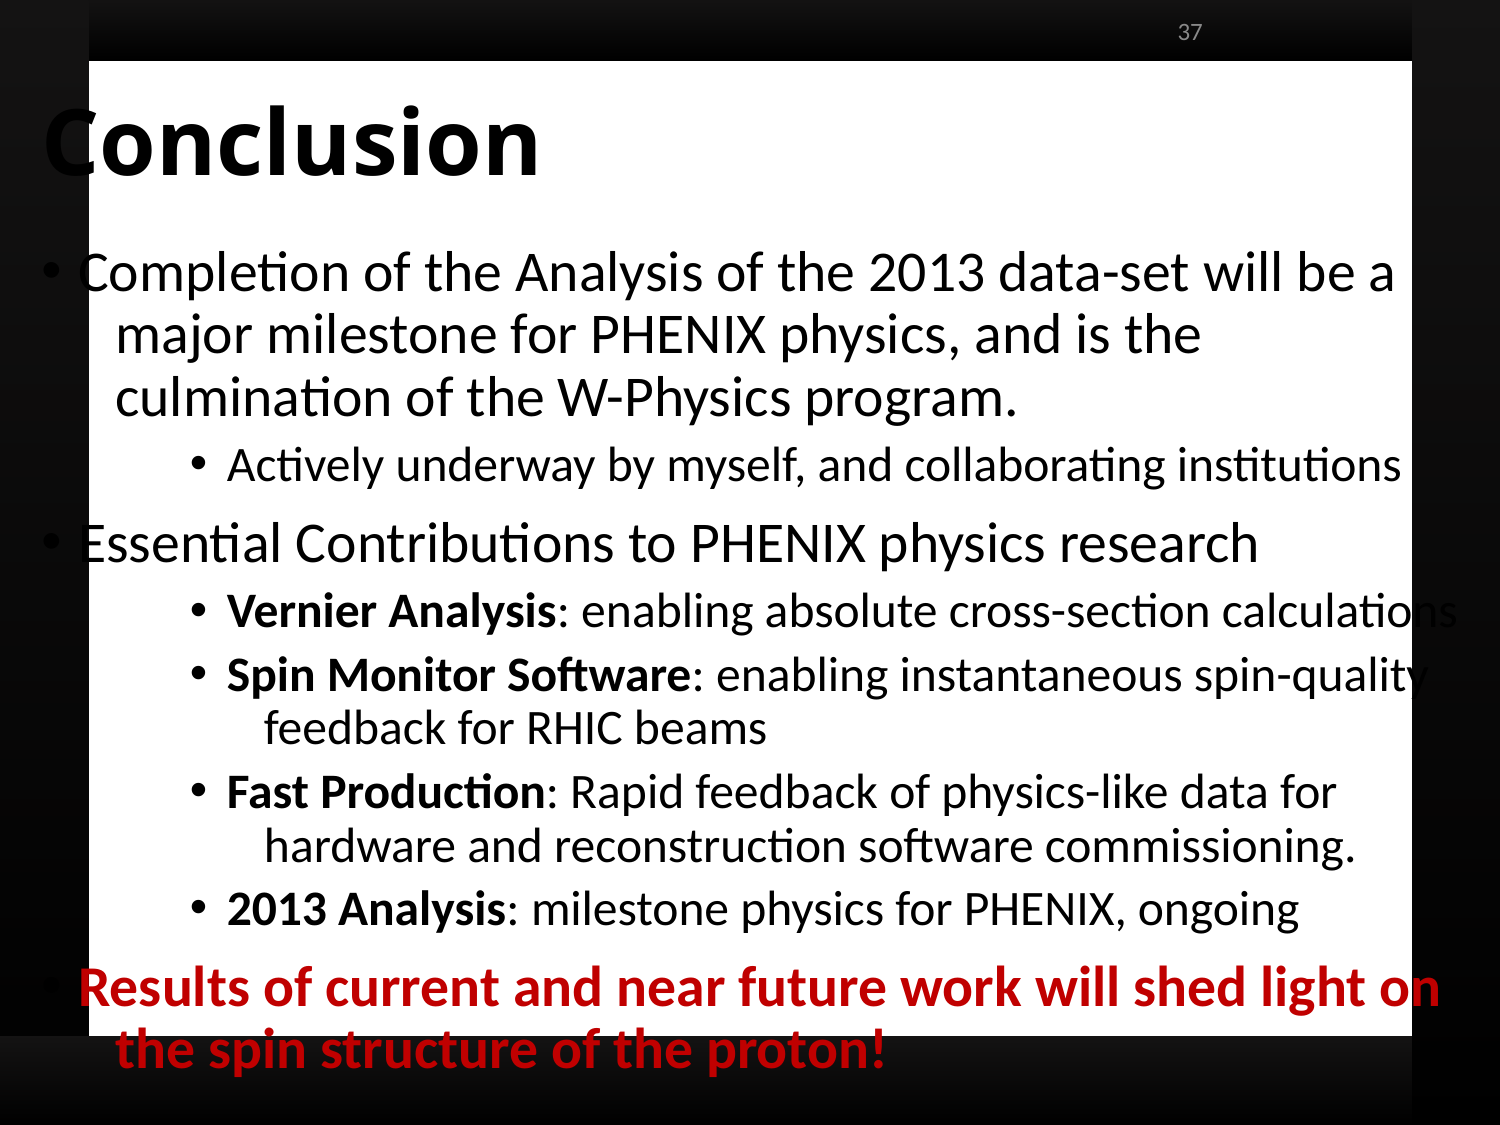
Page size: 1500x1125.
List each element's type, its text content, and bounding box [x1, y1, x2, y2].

title Conclusion [26, 71, 1482, 222]
slide_number 37 [1162, 0, 1500, 61]
list Completion of the Analysis of the 2013 data-set will be a major milestone for PHENIX physics, and is the culmination of the W-Physics program. Actively underway by myself, and collaborating institutions Essential Contributions to PHENIX physics research Vernier Analysis: enabling absolute cross-section calculations Spin Monitor Software: enabling instantaneous spin-quality feedback for RHIC beams Fast Production: Rapid feedback of physics-like data for hardware and reconstruction software commissioning. 2013 Analysis: milestone physics for PHENIX, ongoing Results of current and near future work will shed light on the spin structure of the proton! [26, 234, 1483, 1106]
